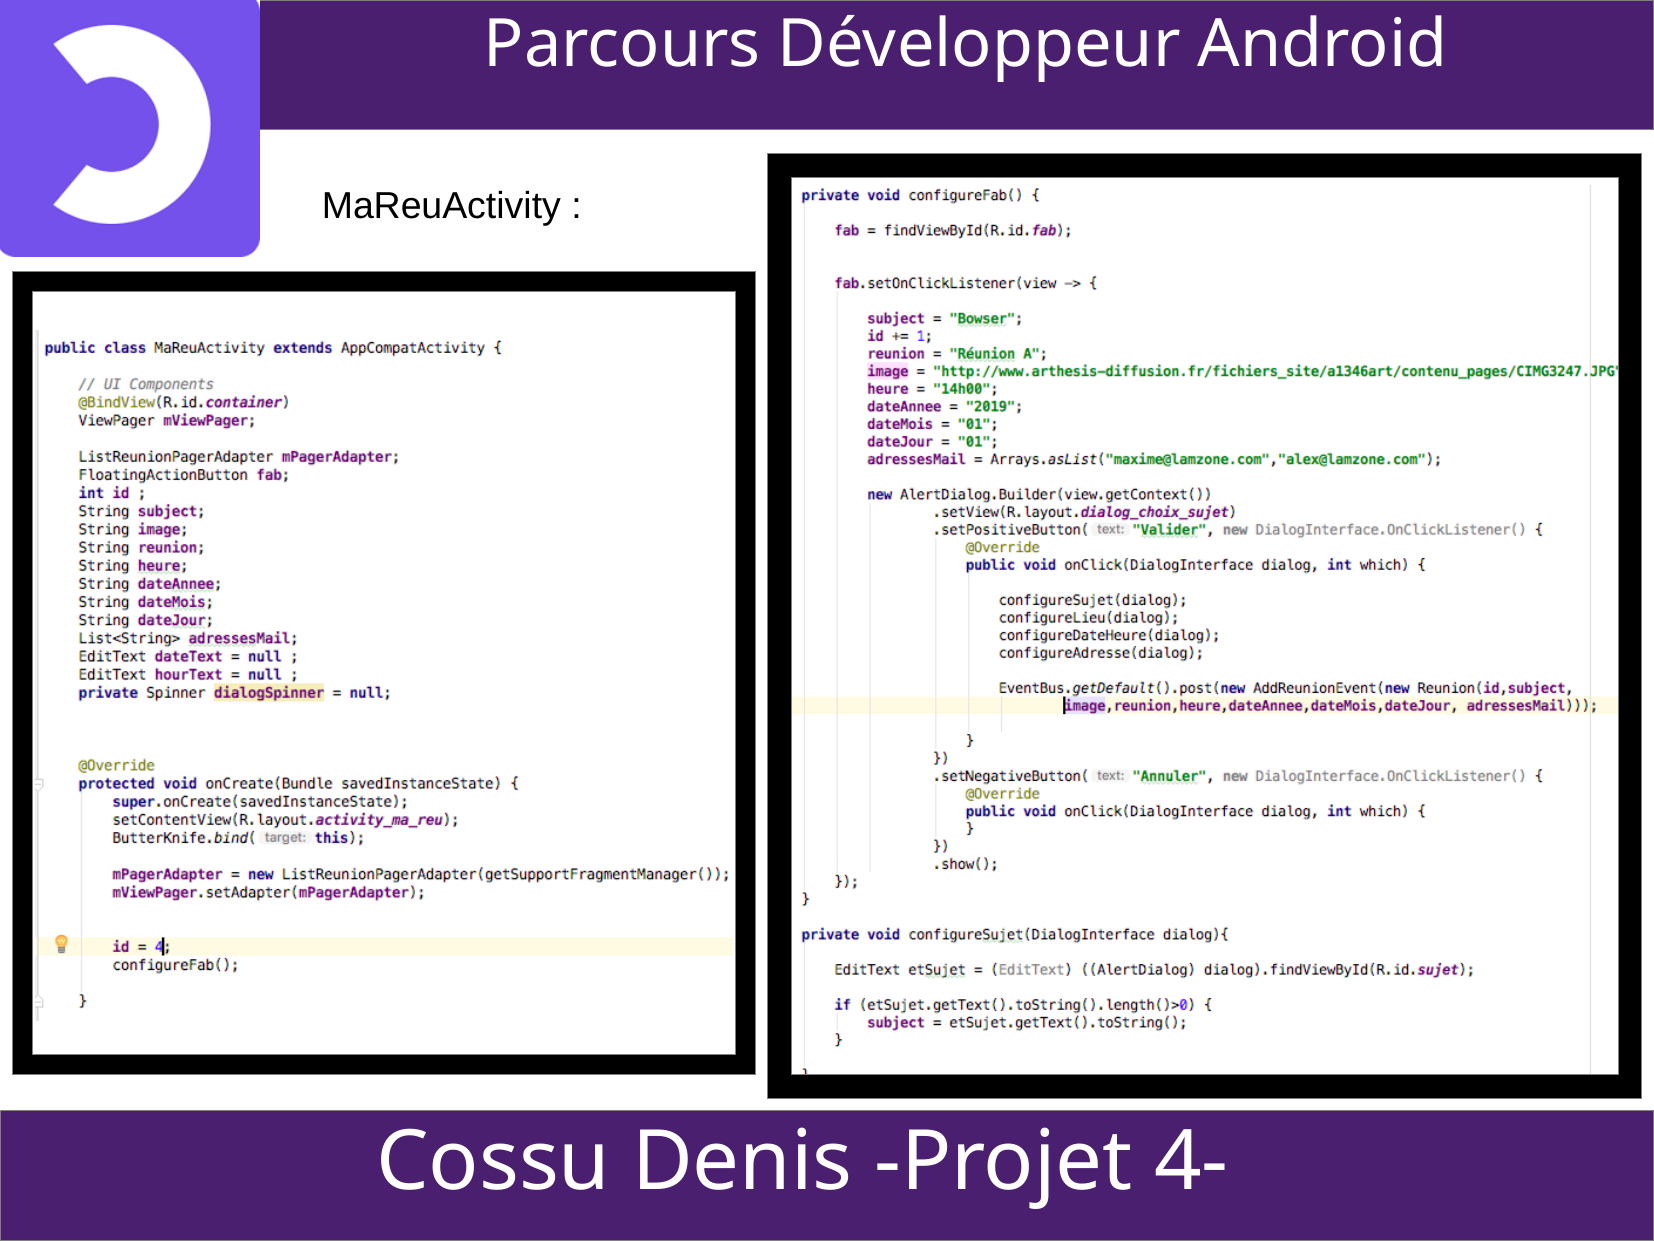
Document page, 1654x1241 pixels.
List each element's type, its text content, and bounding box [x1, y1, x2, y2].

text_box [767, 153, 1642, 1099]
text_box MaReuActivity : [307, 177, 767, 276]
text_box MaReuActivity : [792, 178, 1193, 185]
picture [792, 185, 1618, 1074]
picture [35, 330, 733, 1021]
picture [0, 0, 260, 257]
text_box [12, 271, 756, 1075]
